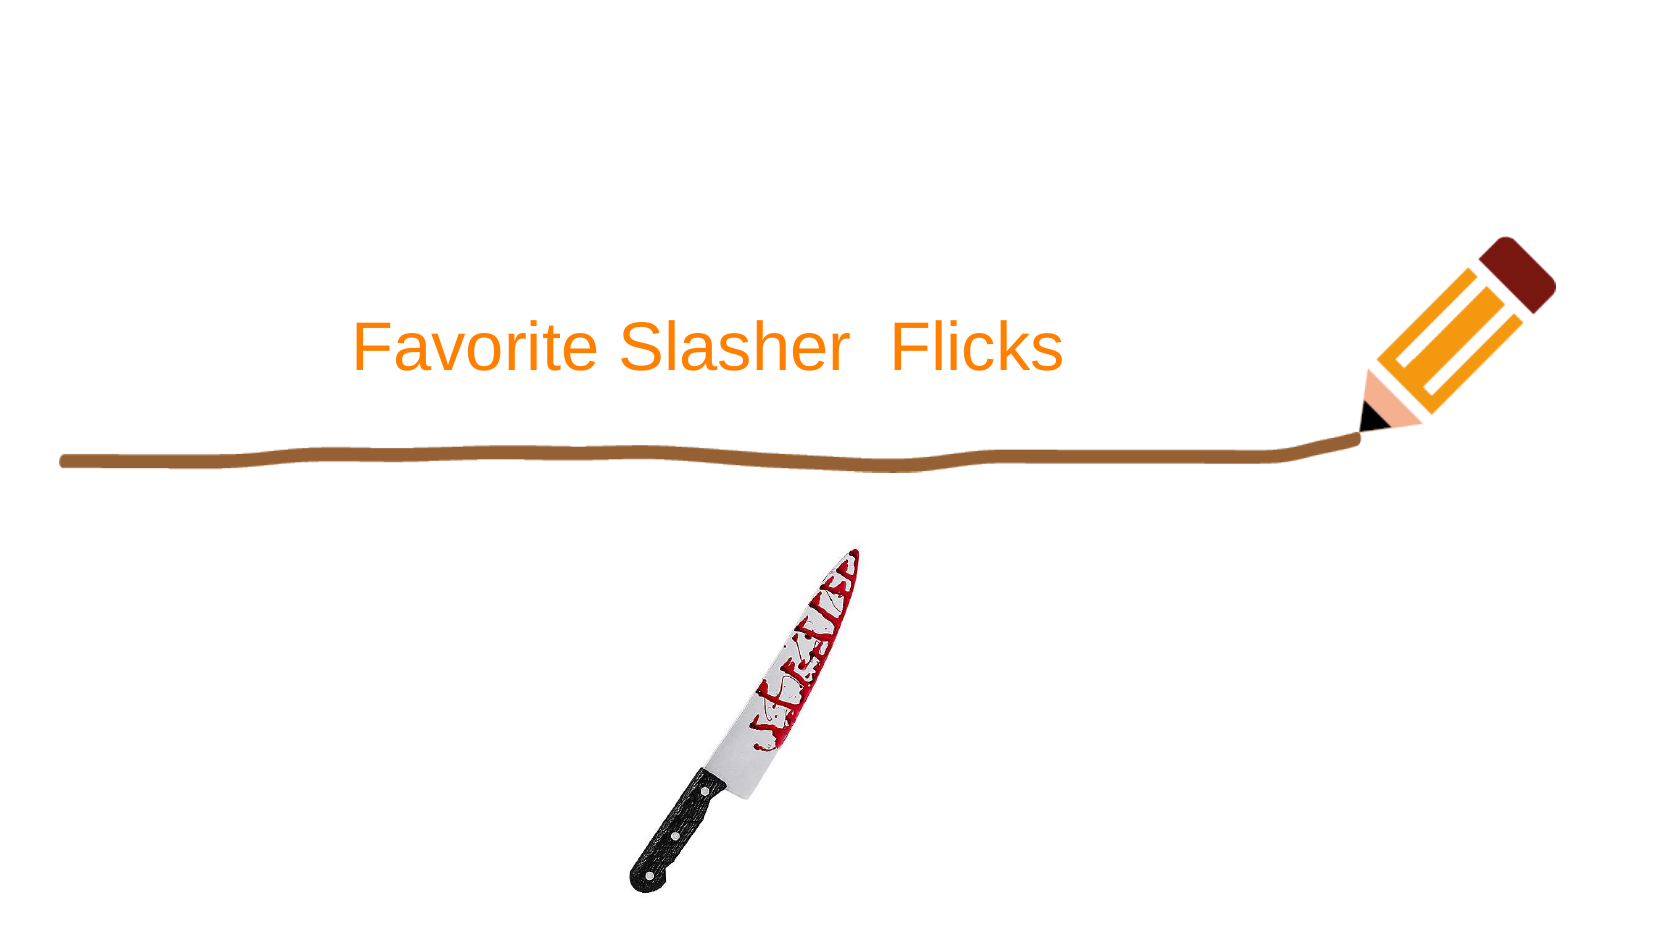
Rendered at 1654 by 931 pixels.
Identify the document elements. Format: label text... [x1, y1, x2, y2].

title Favorite Slasher Flicks [88, 265, 1329, 429]
picture [600, 541, 887, 901]
picture [59, 236, 1556, 473]
